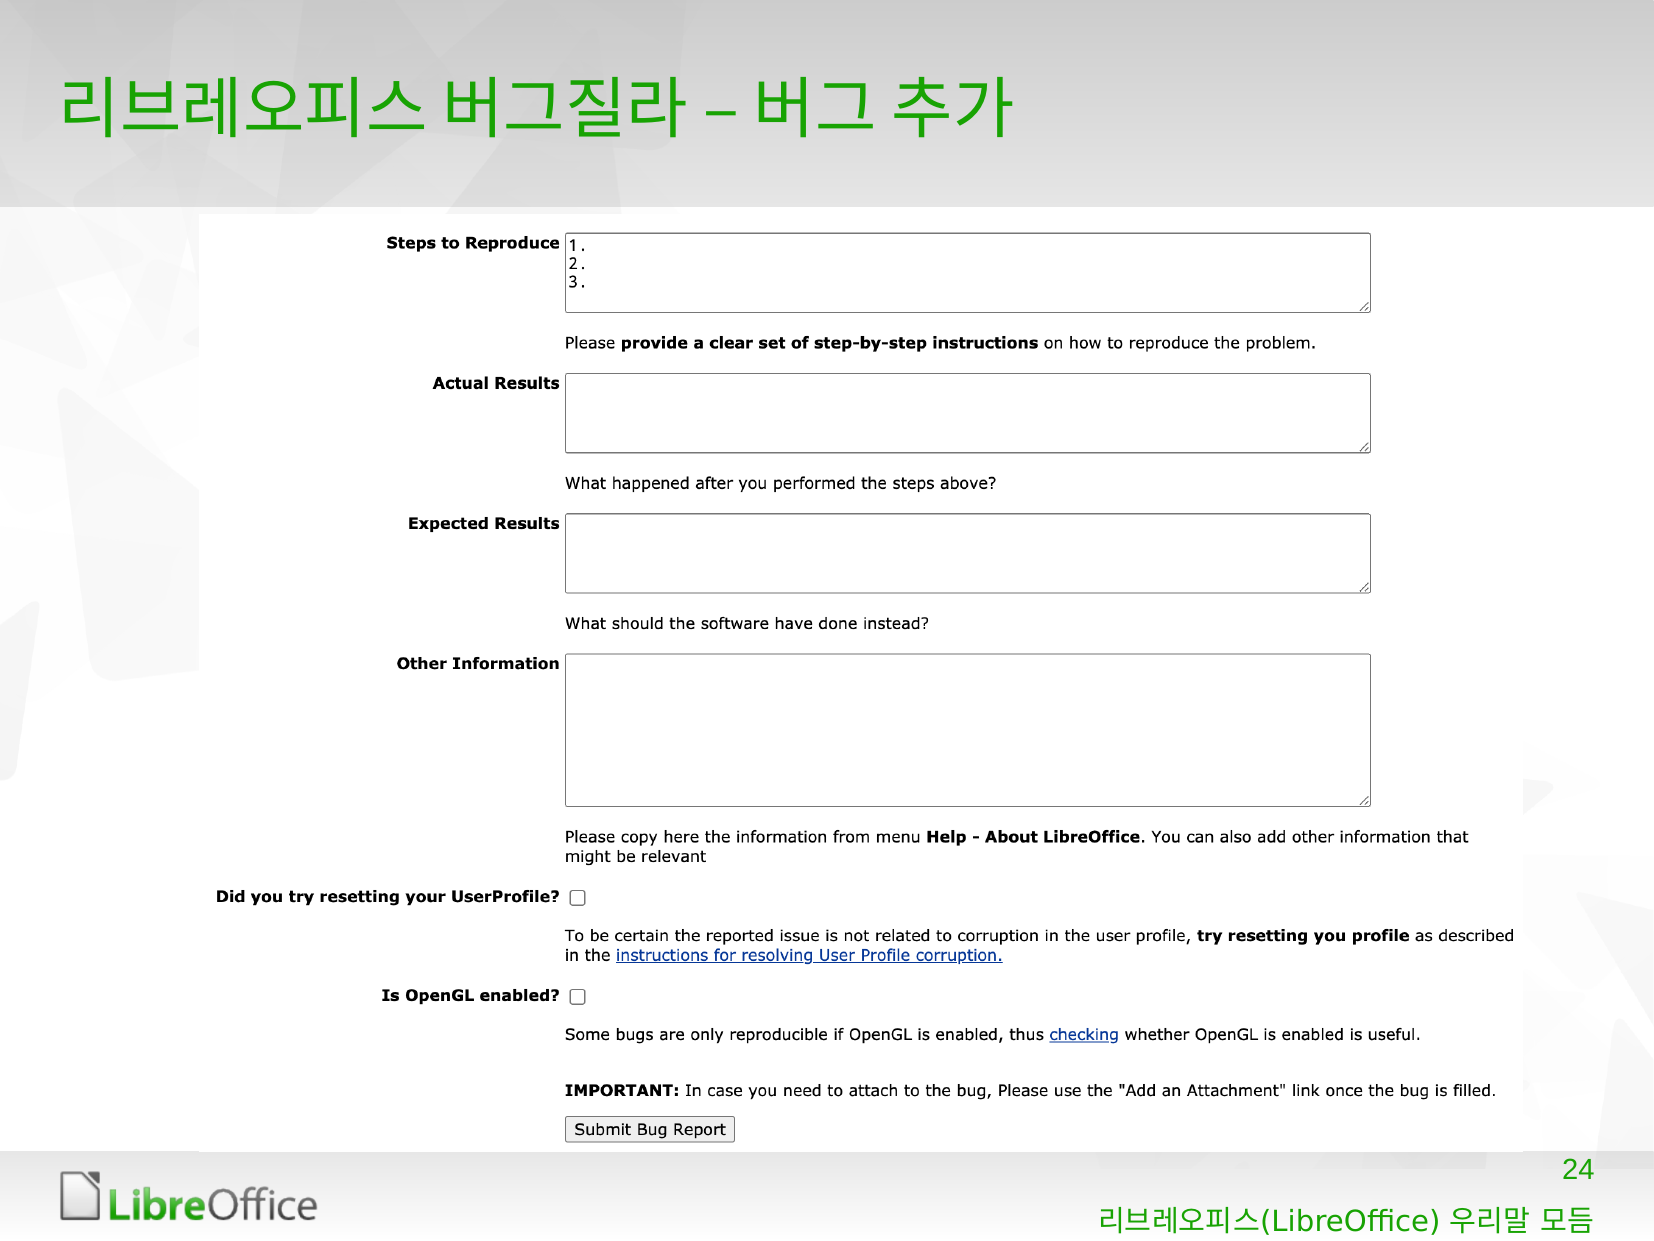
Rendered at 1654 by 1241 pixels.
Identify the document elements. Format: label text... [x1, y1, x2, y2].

picture [0, 0, 1654, 1240]
title 리브레오피스 버그질라 – 버그 추가 [59, 29, 1595, 178]
